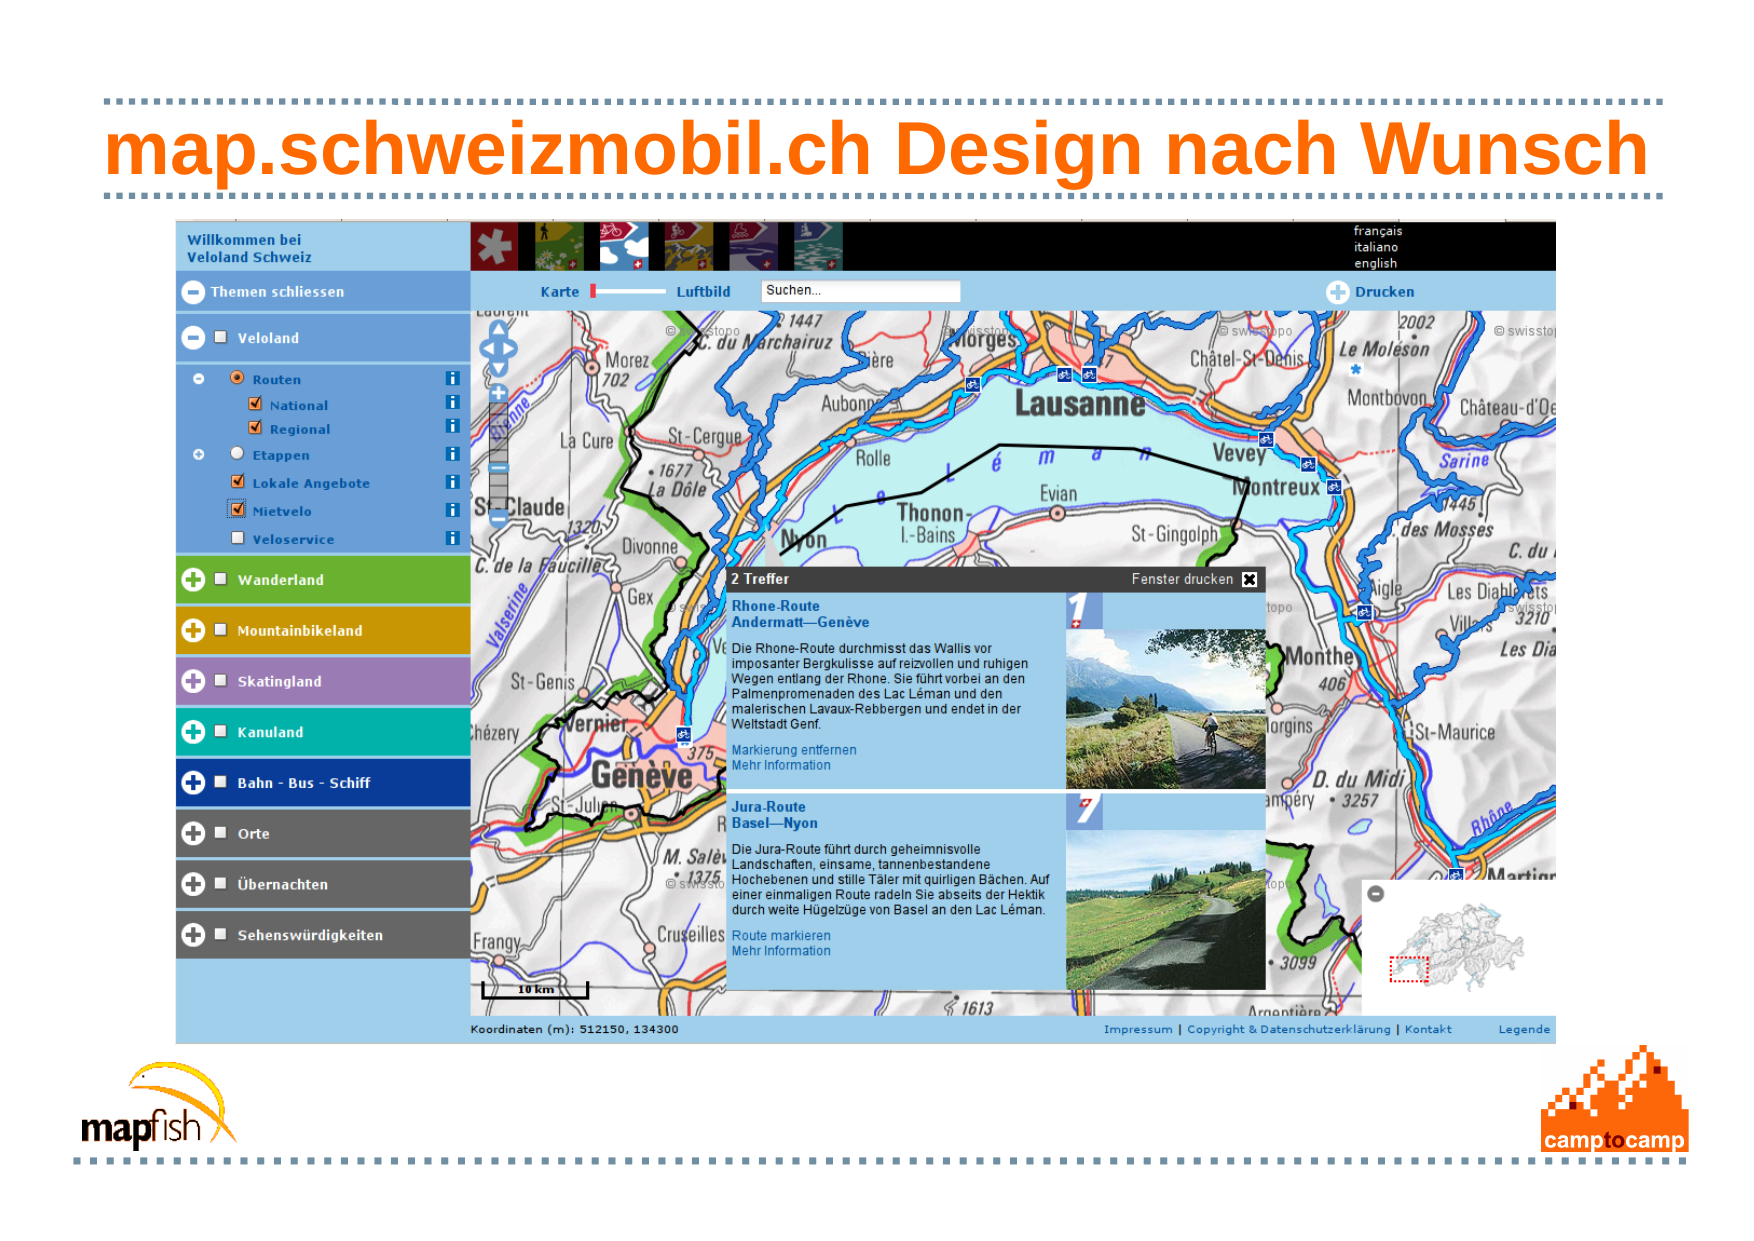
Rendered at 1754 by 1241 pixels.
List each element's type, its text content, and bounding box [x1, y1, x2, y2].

title map.schweizmobil.ch Design nach Wunsch [103, 104, 1660, 193]
picture [82, 1062, 237, 1151]
picture [175, 219, 1689, 1152]
